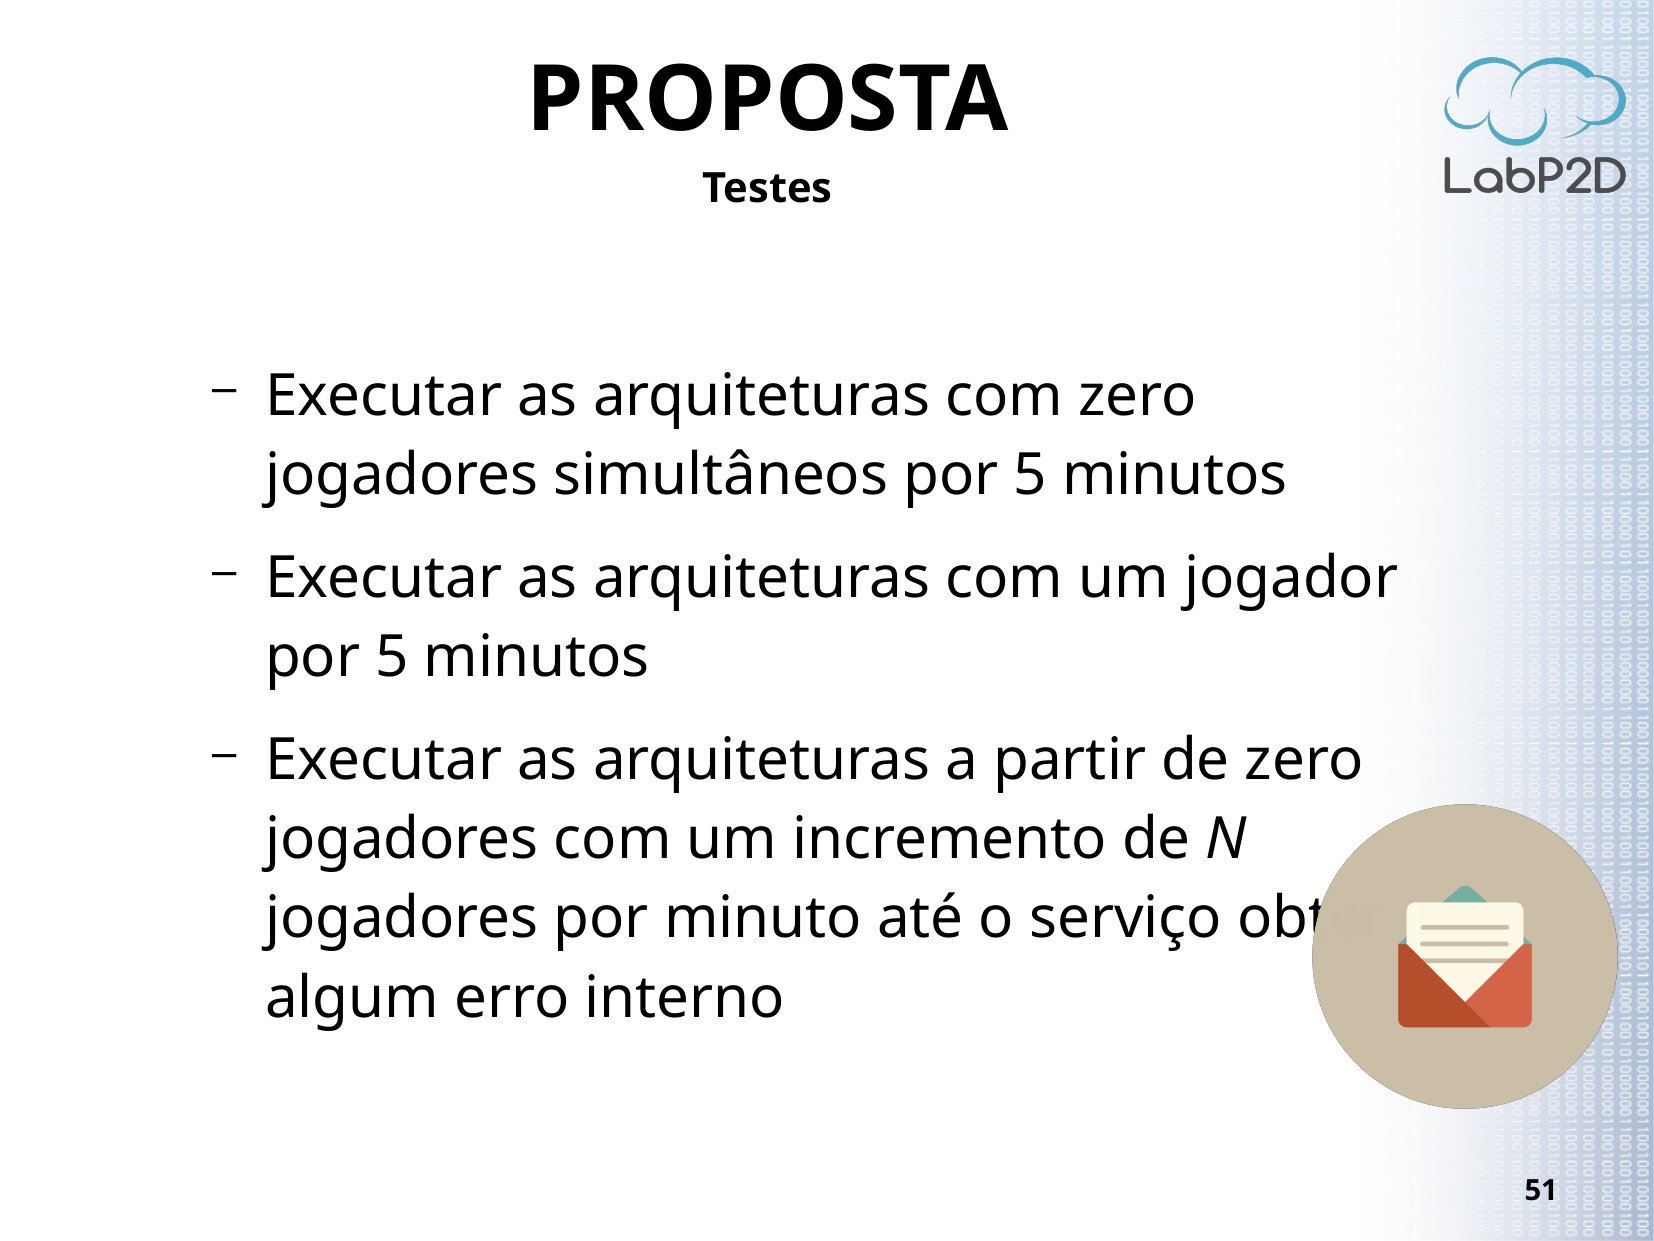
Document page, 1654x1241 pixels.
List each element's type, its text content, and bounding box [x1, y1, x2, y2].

picture [1311, 1, 1654, 1240]
title PROPOSTA Testes [82, 19, 1453, 227]
list Executar as arquiteturas com zero jogadores simultâneos por 5 minutos Executar as arquiteturas com um jogador por 5 minutos Executar as arquiteturas a partir de zero jogadores com um incremento de N jogadores por minuto até o serviço obter algum erro interno [123, 271, 1406, 1116]
